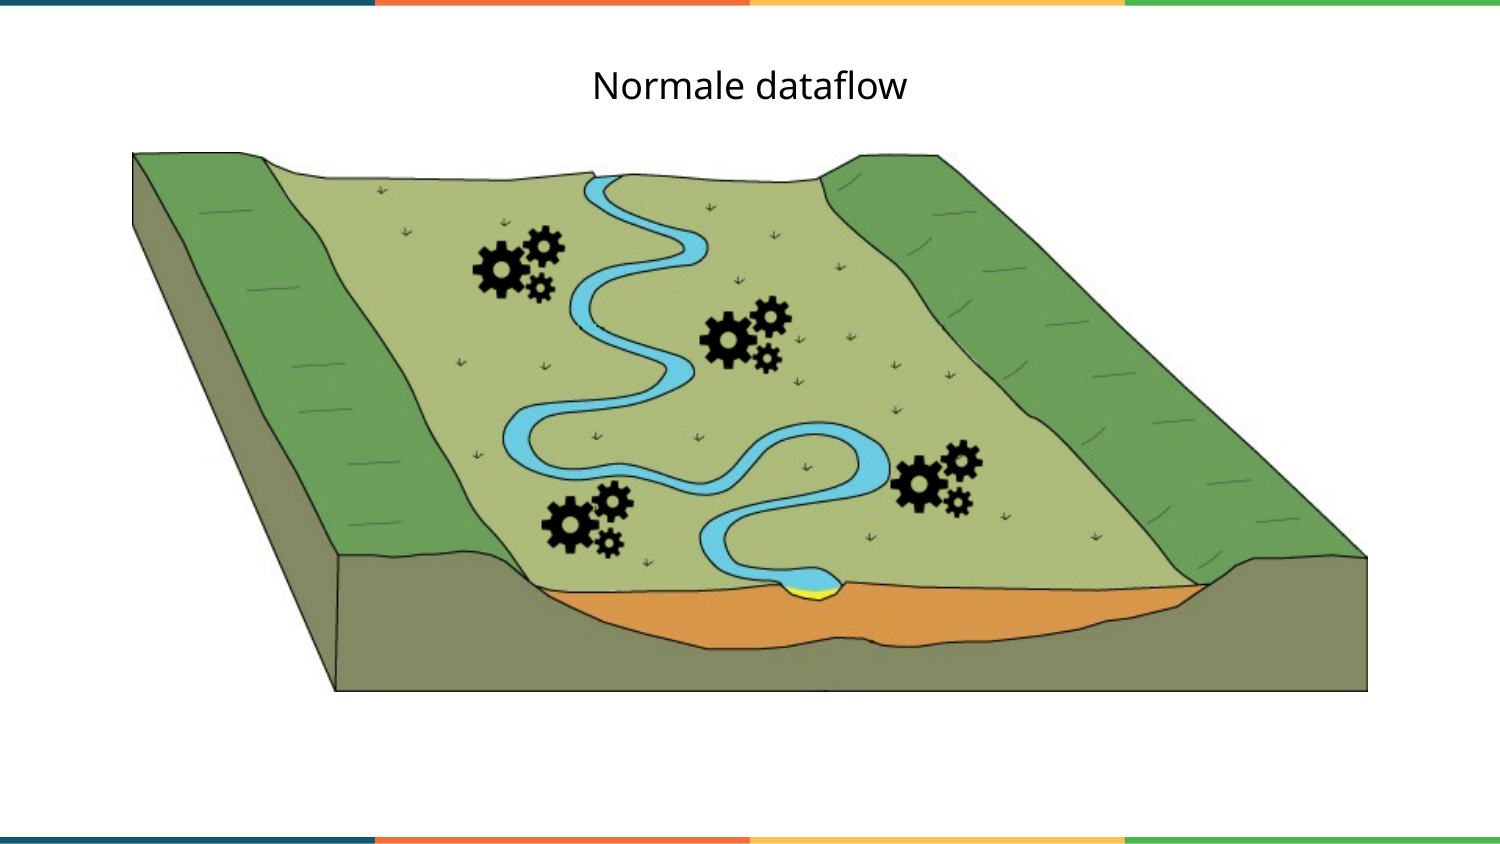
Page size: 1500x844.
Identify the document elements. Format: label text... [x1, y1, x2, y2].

text_box [0, 837, 1500, 844]
picture [132, 152, 1368, 692]
text_box Normale dataflow [394, 47, 1106, 129]
text_box [0, 0, 1500, 6]
